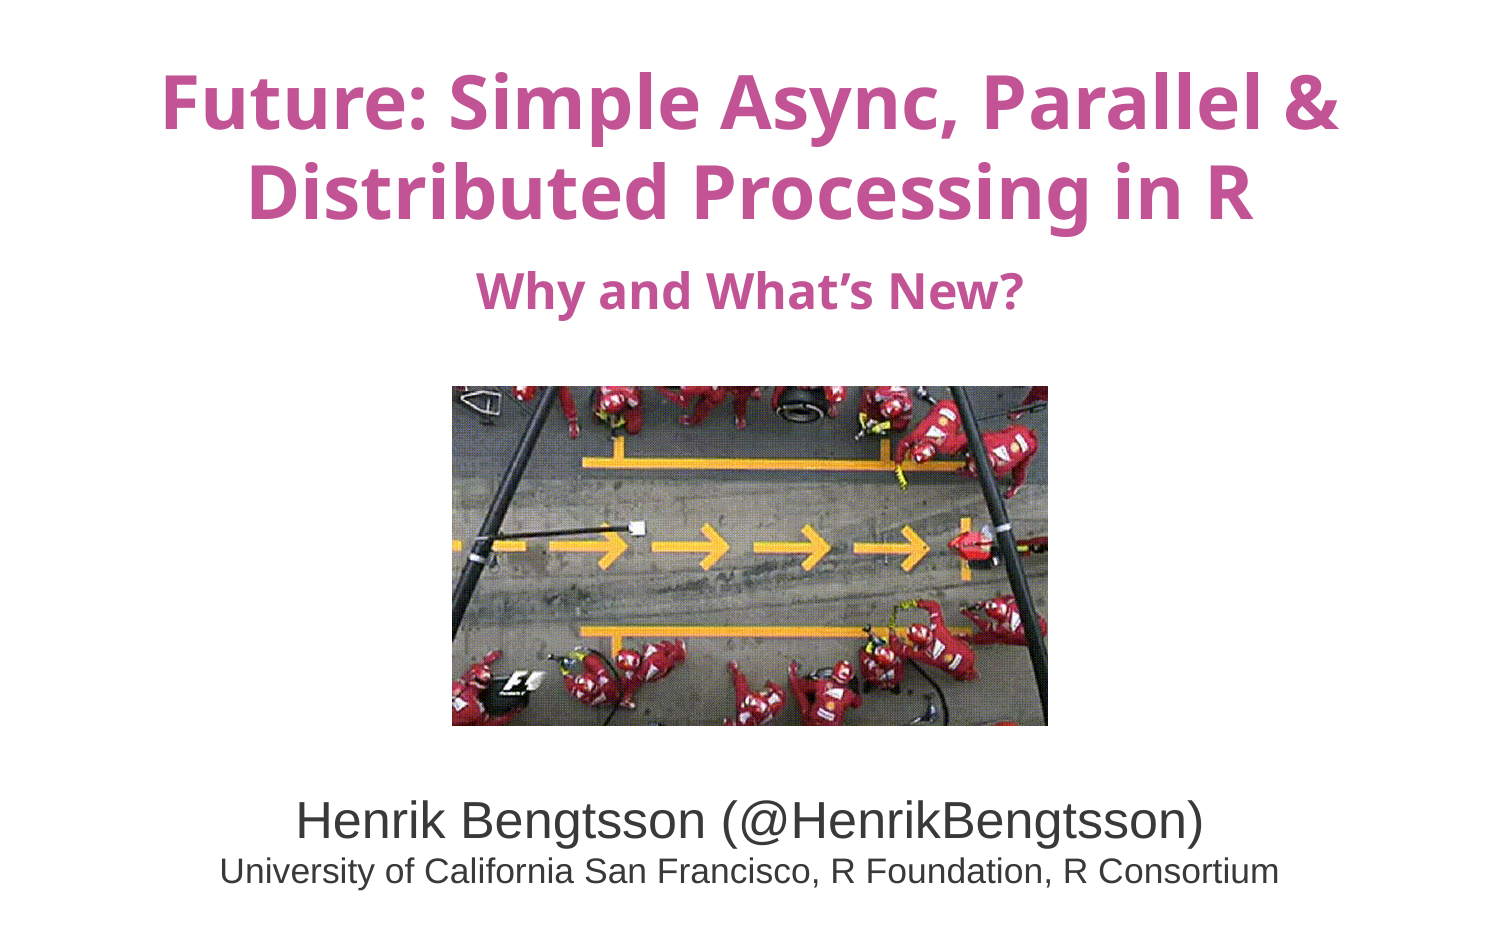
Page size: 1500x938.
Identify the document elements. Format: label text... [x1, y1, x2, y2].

picture [452, 386, 1048, 726]
title Future: Simple Async, Parallel & Distributed Processing in R Why and What’s New? [51, 39, 1449, 344]
subtitle Henrik Bengtsson (@HenrikBengtsson) University of California San Francisco, R Foundation, R Consortium [51, 771, 1449, 916]
